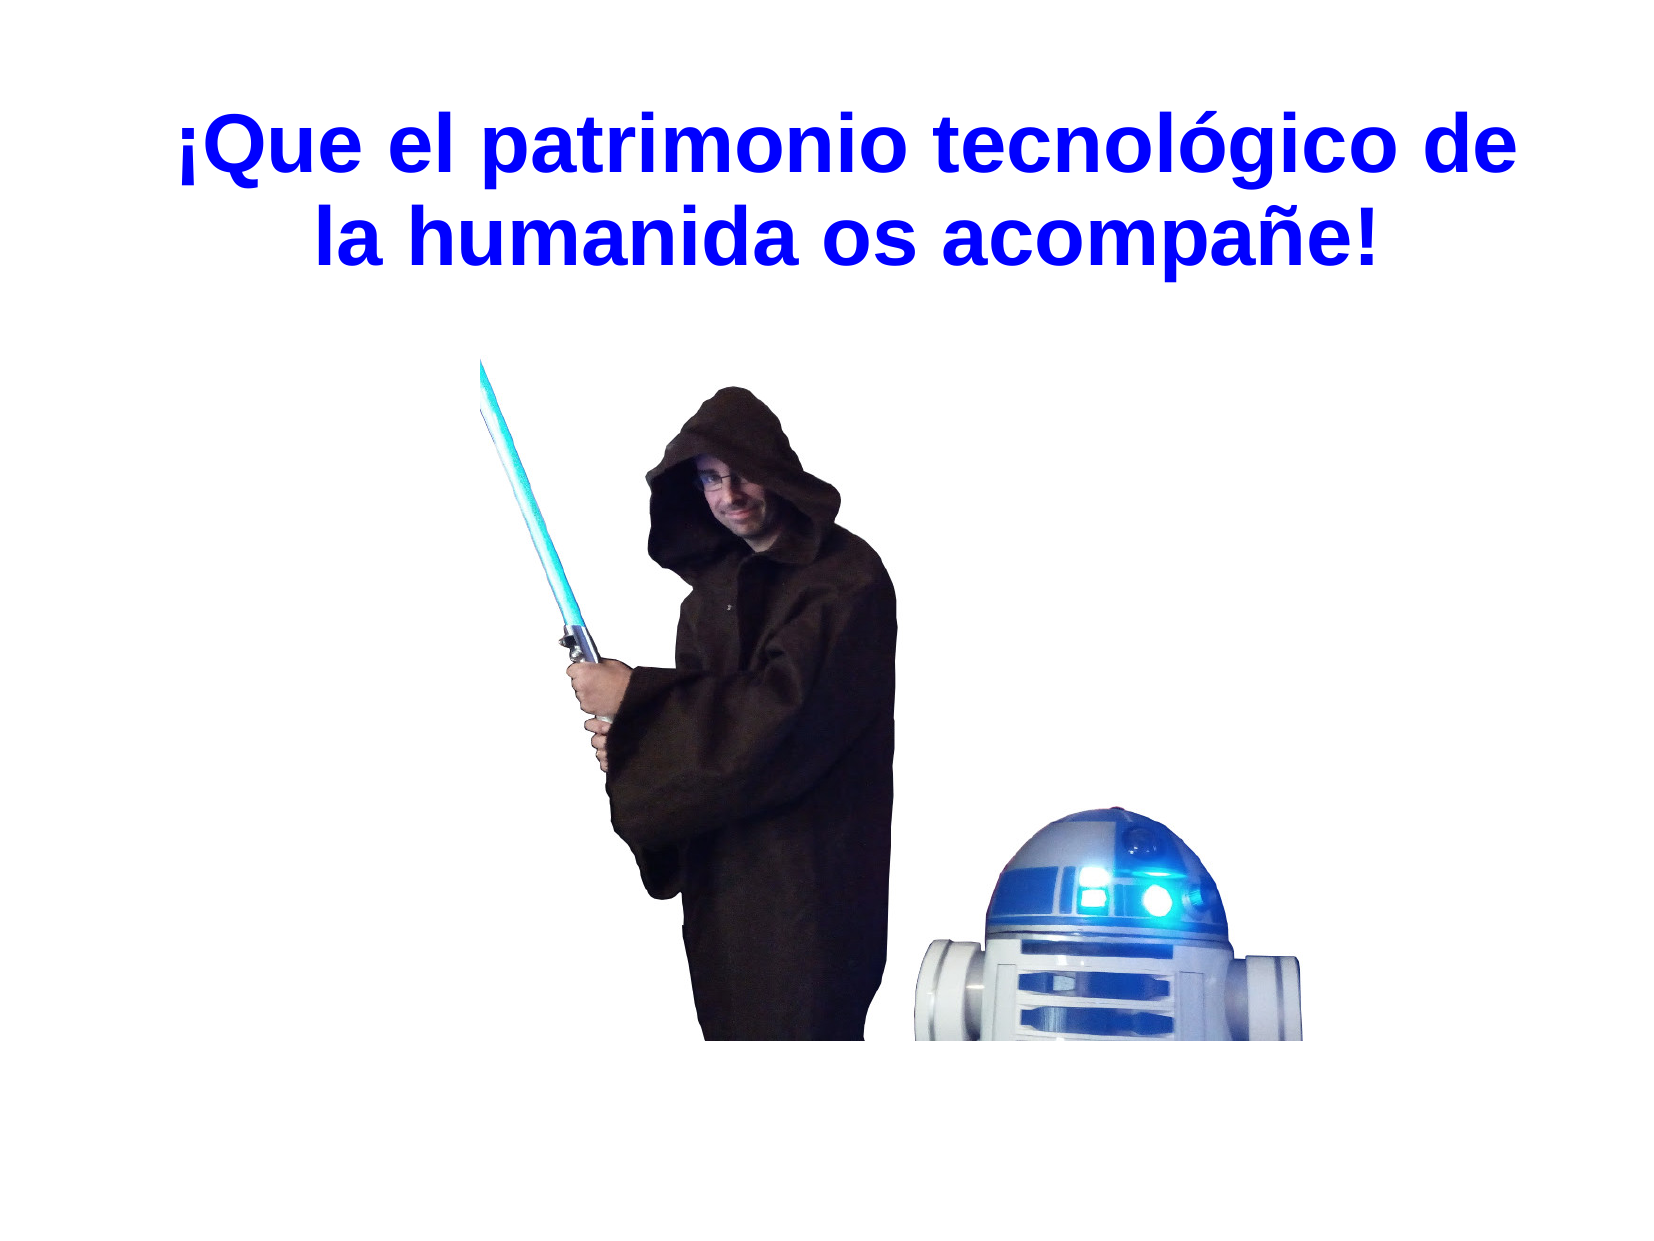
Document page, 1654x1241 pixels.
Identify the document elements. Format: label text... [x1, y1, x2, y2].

picture [480, 332, 1334, 1041]
text_box ¡Que el patrimonio tecnológico de la humanida os acompañe! [150, 90, 1546, 316]
